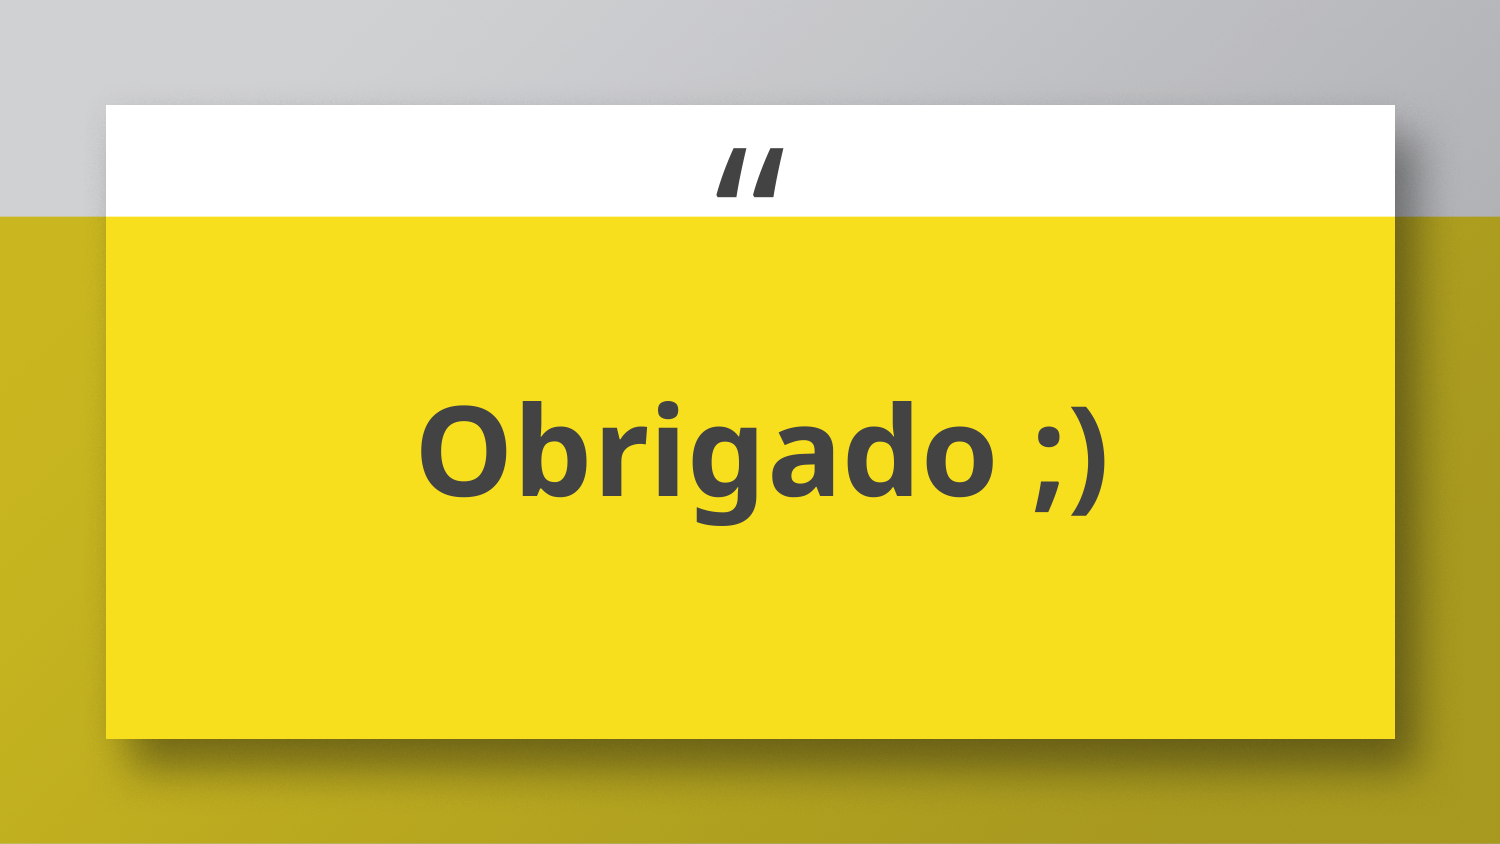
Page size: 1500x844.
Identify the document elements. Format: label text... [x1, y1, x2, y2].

list Obrigado ;) [275, 352, 1250, 540]
picture [0, 0, 1500, 844]
